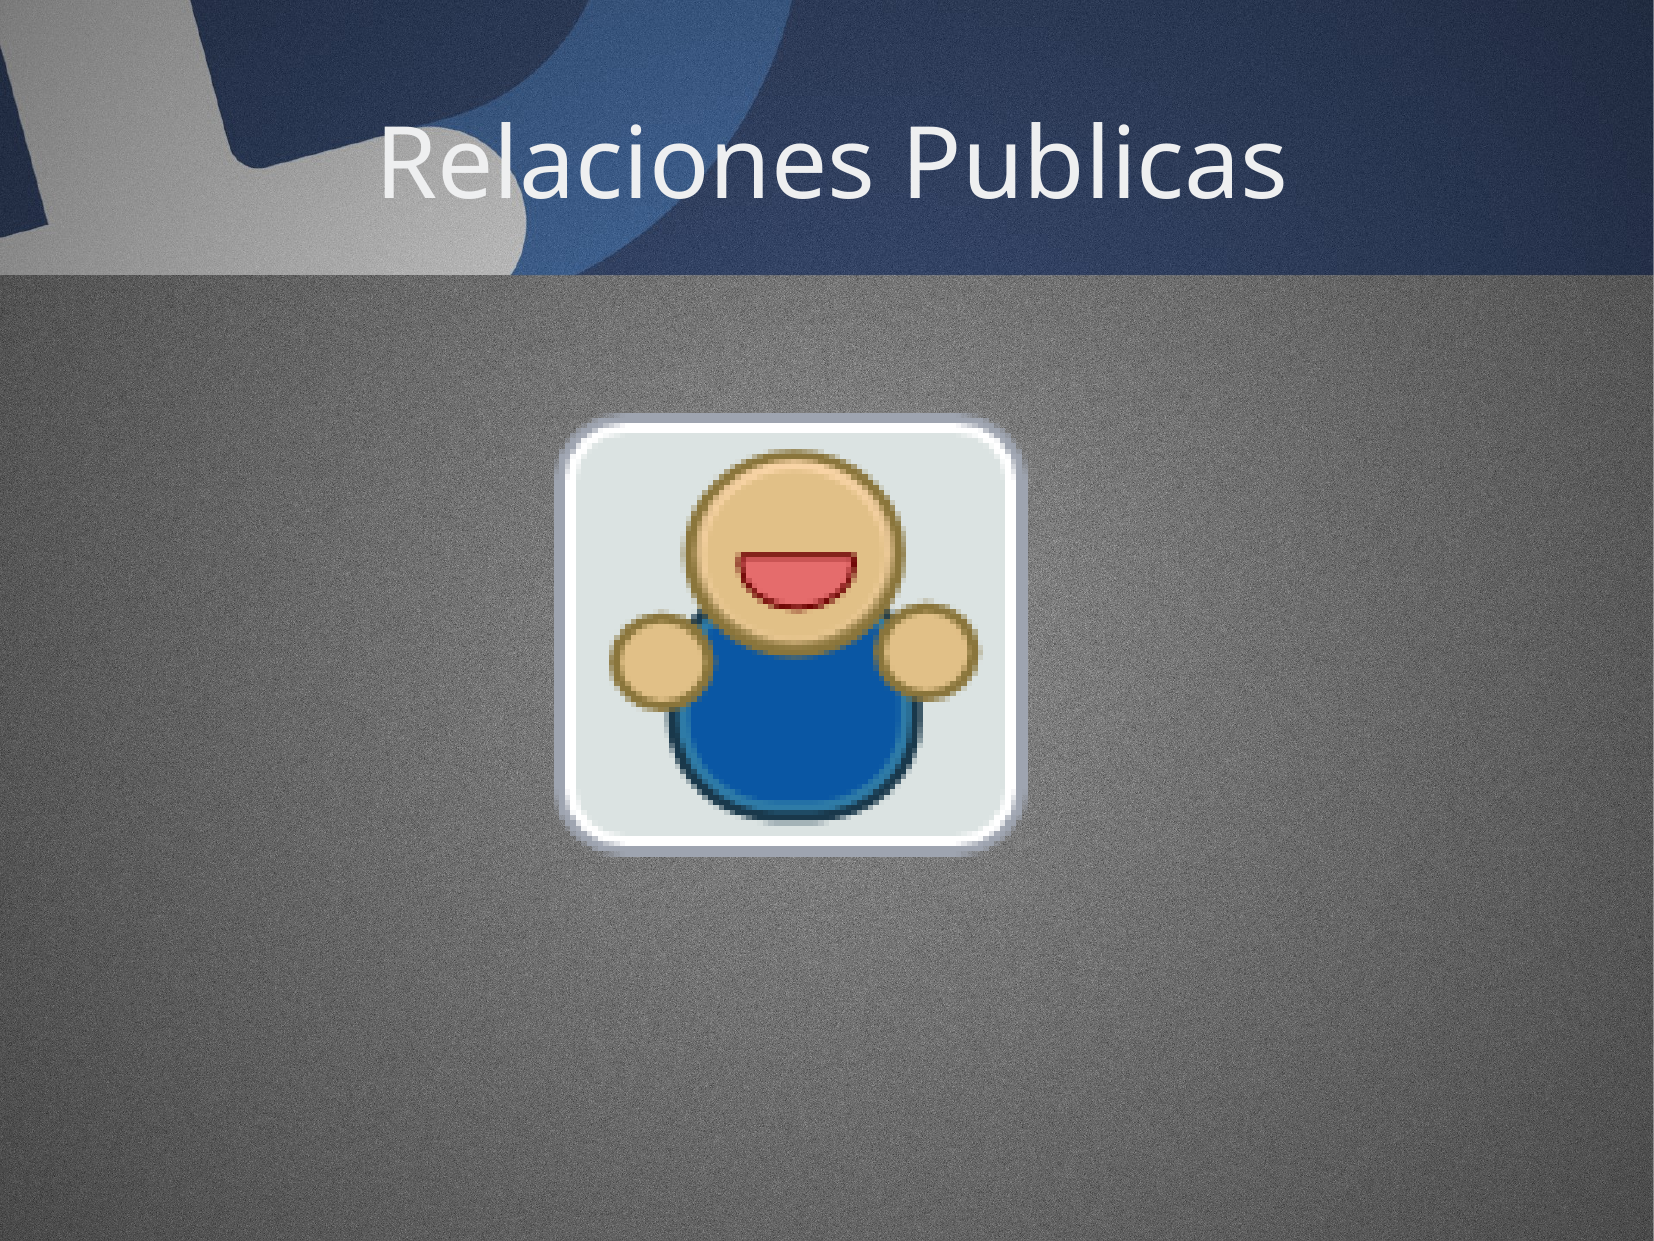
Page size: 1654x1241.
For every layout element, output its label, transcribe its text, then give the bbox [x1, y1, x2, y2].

text_box Relaciones Publicas [88, 58, 1577, 266]
picture [0, 0, 1654, 1241]
